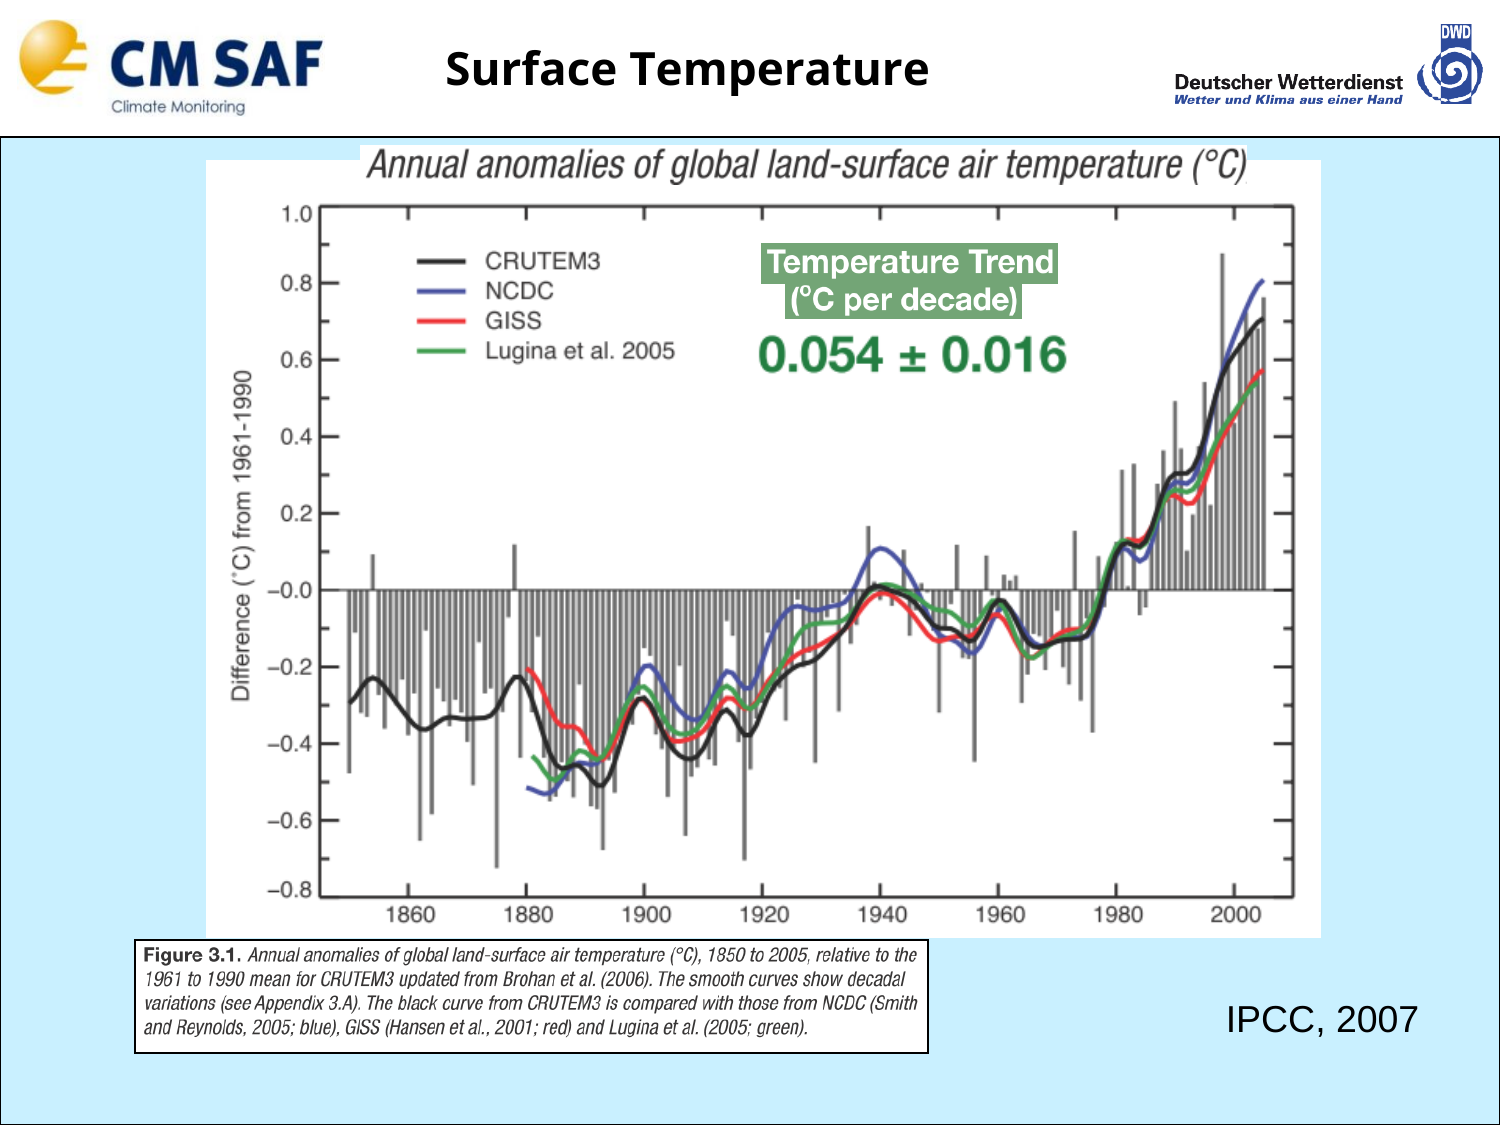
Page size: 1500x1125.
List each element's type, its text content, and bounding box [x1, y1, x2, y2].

picture [135, 940, 928, 1052]
picture [206, 145, 1321, 938]
picture [1175, 24, 1483, 104]
text_box IPCC, 2007 [1210, 987, 1435, 1049]
text_box Surface Temperature [430, 31, 945, 103]
picture [17, 19, 325, 117]
